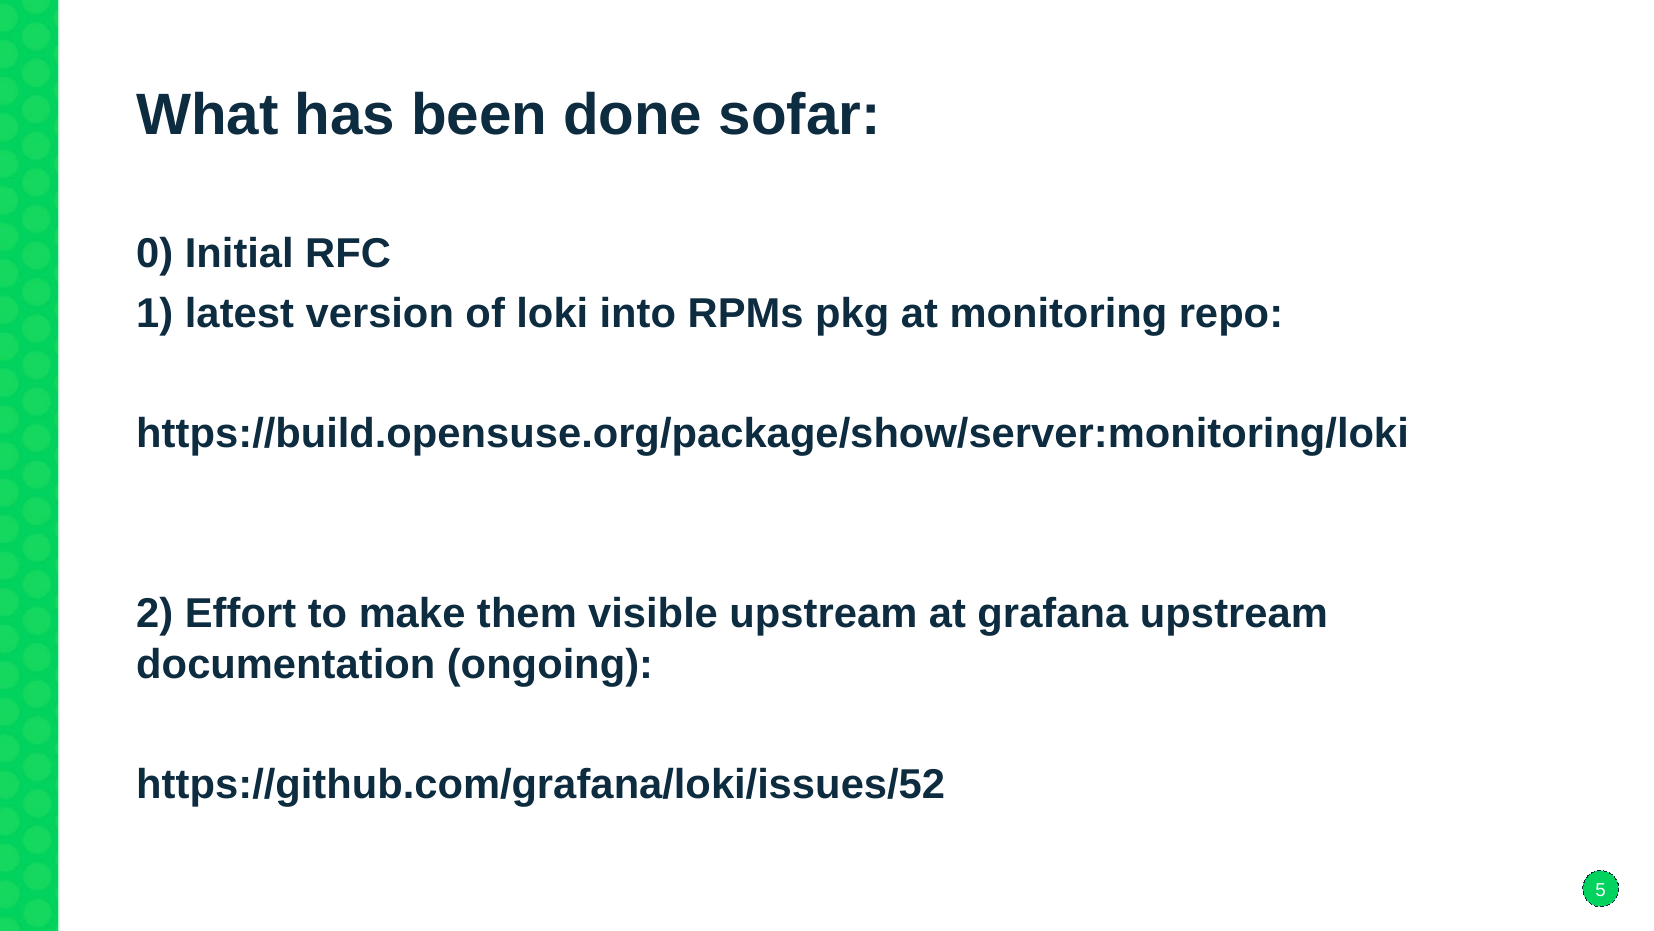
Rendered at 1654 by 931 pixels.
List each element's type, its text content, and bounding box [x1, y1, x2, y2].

list 0) Initial RFC 1) latest version of loki into RPMs pkg at monitoring repo: https://build.opensuse.org/package/show/server:monitoring/loki 2) Effort to make them visible upstream at grafana upstream documentation (ongoing): https://github.com/grafana/loki/issues/52 [121, 217, 1531, 825]
picture [0, 0, 76, 931]
title What has been done sofar: [121, 37, 1531, 193]
